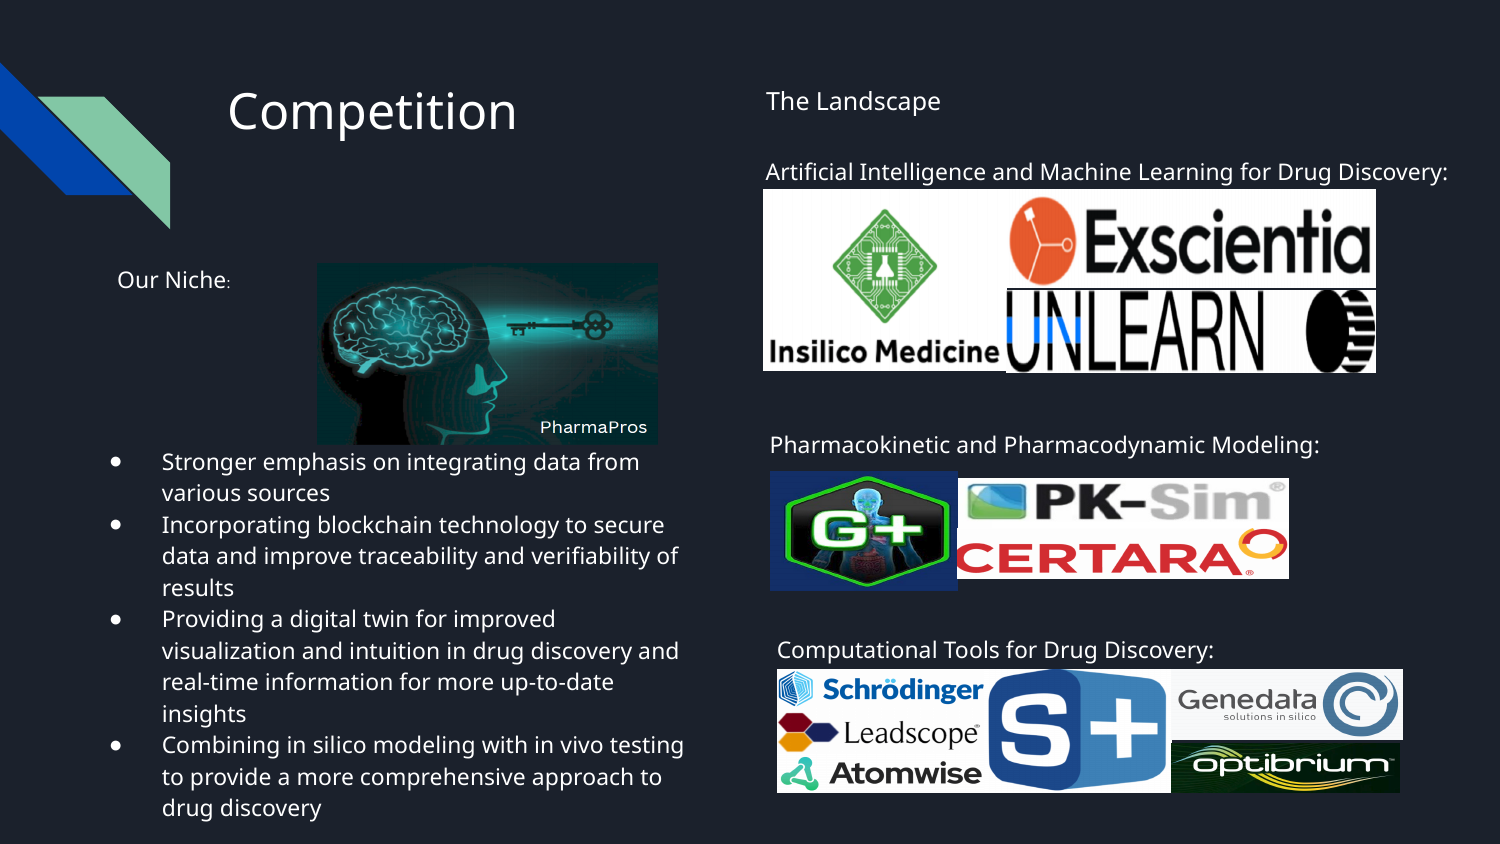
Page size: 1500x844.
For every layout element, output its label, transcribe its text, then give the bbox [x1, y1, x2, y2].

picture [317, 263, 658, 445]
text_box Pharmacokinetic and Pharmacodynamic Modeling: [754, 412, 1376, 474]
title Competition [212, 64, 1368, 215]
text_box Artificial Intelligence and Machine Learning for Drug Discovery: [750, 138, 1473, 201]
picture [777, 669, 1403, 793]
text_box Computational Tools for Drug Discovery: [761, 616, 1286, 678]
picture [770, 471, 1289, 591]
text_box The Landscape [751, 65, 1007, 131]
text_box Our Niche: [102, 246, 290, 309]
list Stronger emphasis on integrating data from various sources Incorporating blockchain technology to secure data and improve traceability and verifiability of results Providing a digital twin for improved visualization and intuition in drug discovery and real-time information for more up-to-date insights Combining in silico modeling with in vivo testing to provide a more comprehensive approach to drug discovery [71, 385, 711, 841]
picture [763, 189, 1376, 373]
